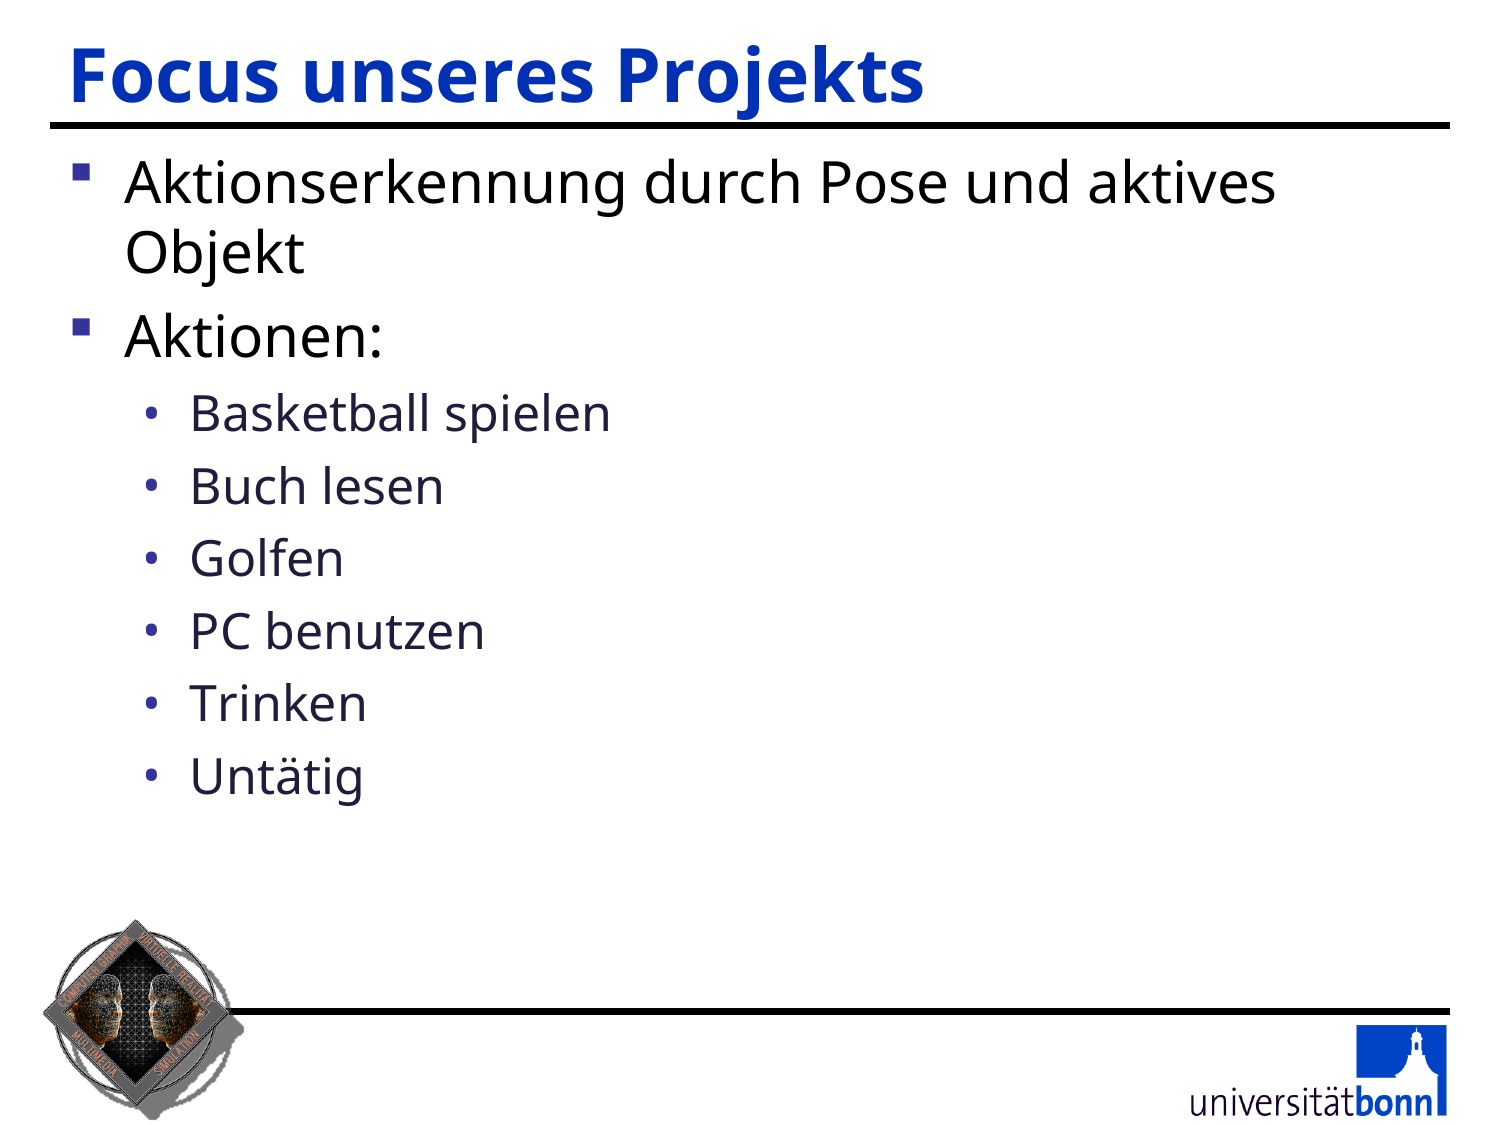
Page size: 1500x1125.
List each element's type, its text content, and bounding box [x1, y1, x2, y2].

picture [1189, 1023, 1448, 1117]
title Focus unseres Projekts [53, 18, 1447, 126]
list Aktionserkennung durch Pose und aktives Objekt Aktionen: Basketball spielen Buch lesen Golfen PC benutzen Trinken Untätig [53, 137, 1441, 898]
picture [41, 917, 229, 1106]
